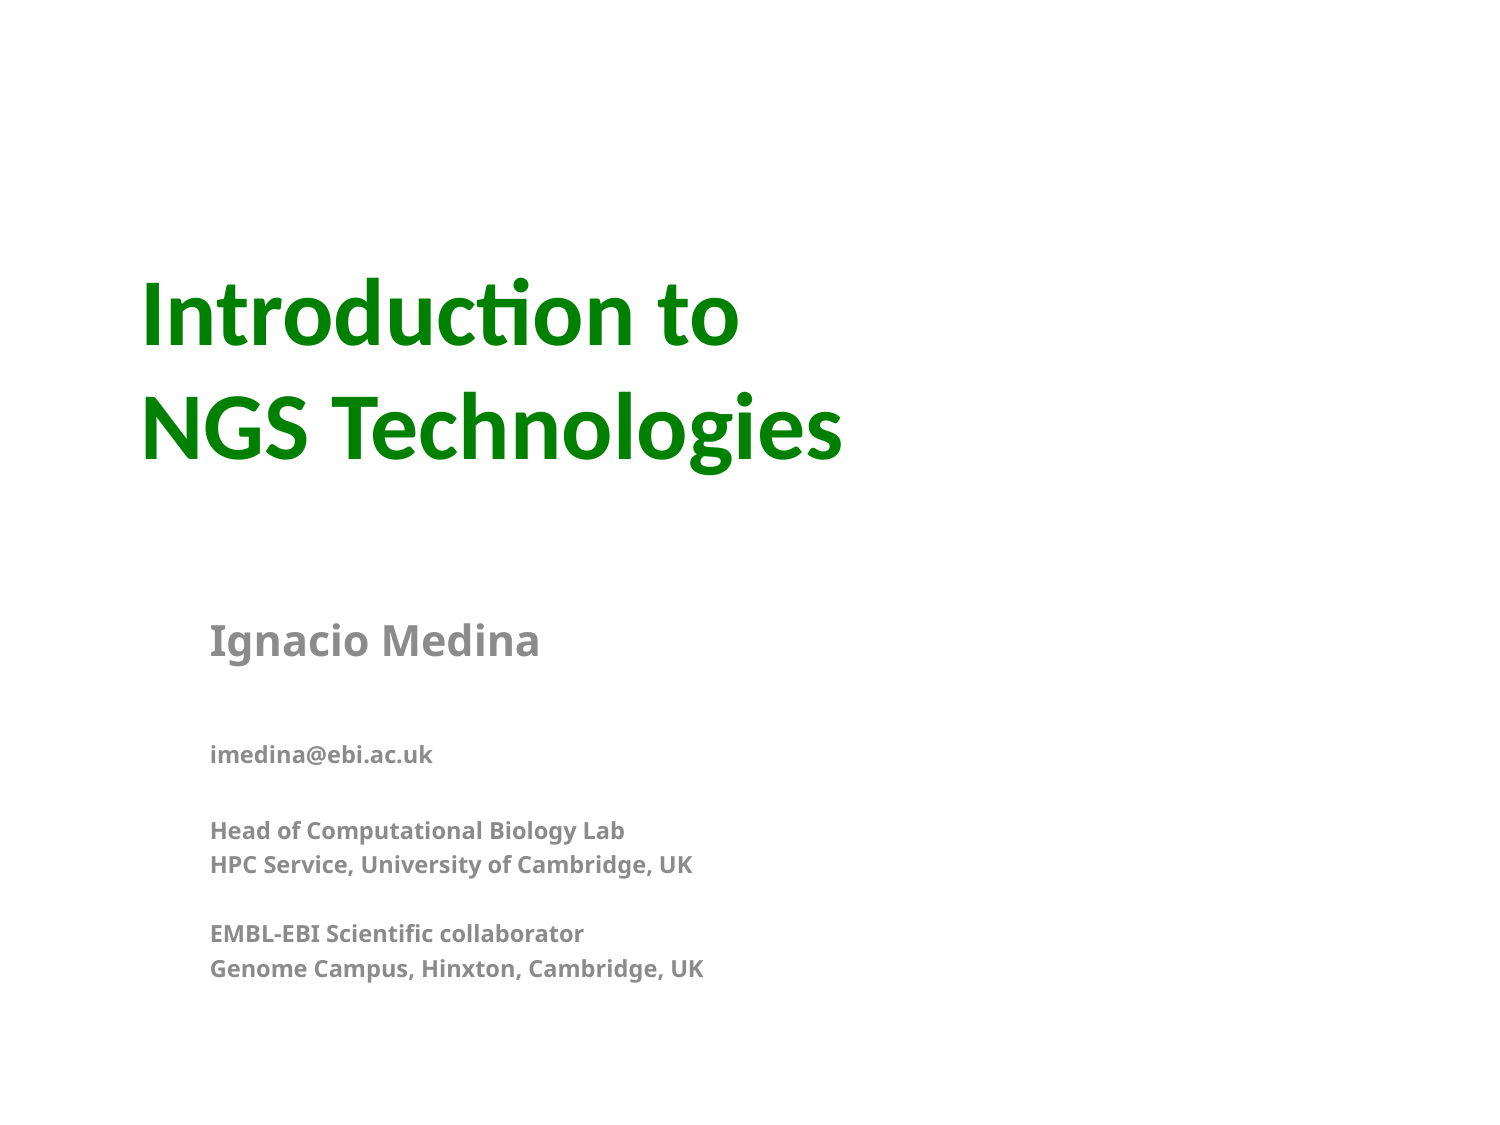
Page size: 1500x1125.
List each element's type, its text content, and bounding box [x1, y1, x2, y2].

title Introduction to NGS Technologies [124, 243, 1400, 485]
subtitle Ignacio Medina imedina@ebi.ac.uk Head of Computational Biology Lab HPC Service, University of Cambridge, UK EMBL-EBI Scientific collaborator Genome Campus, Hinxton, Cambridge, UK [194, 544, 1306, 994]
